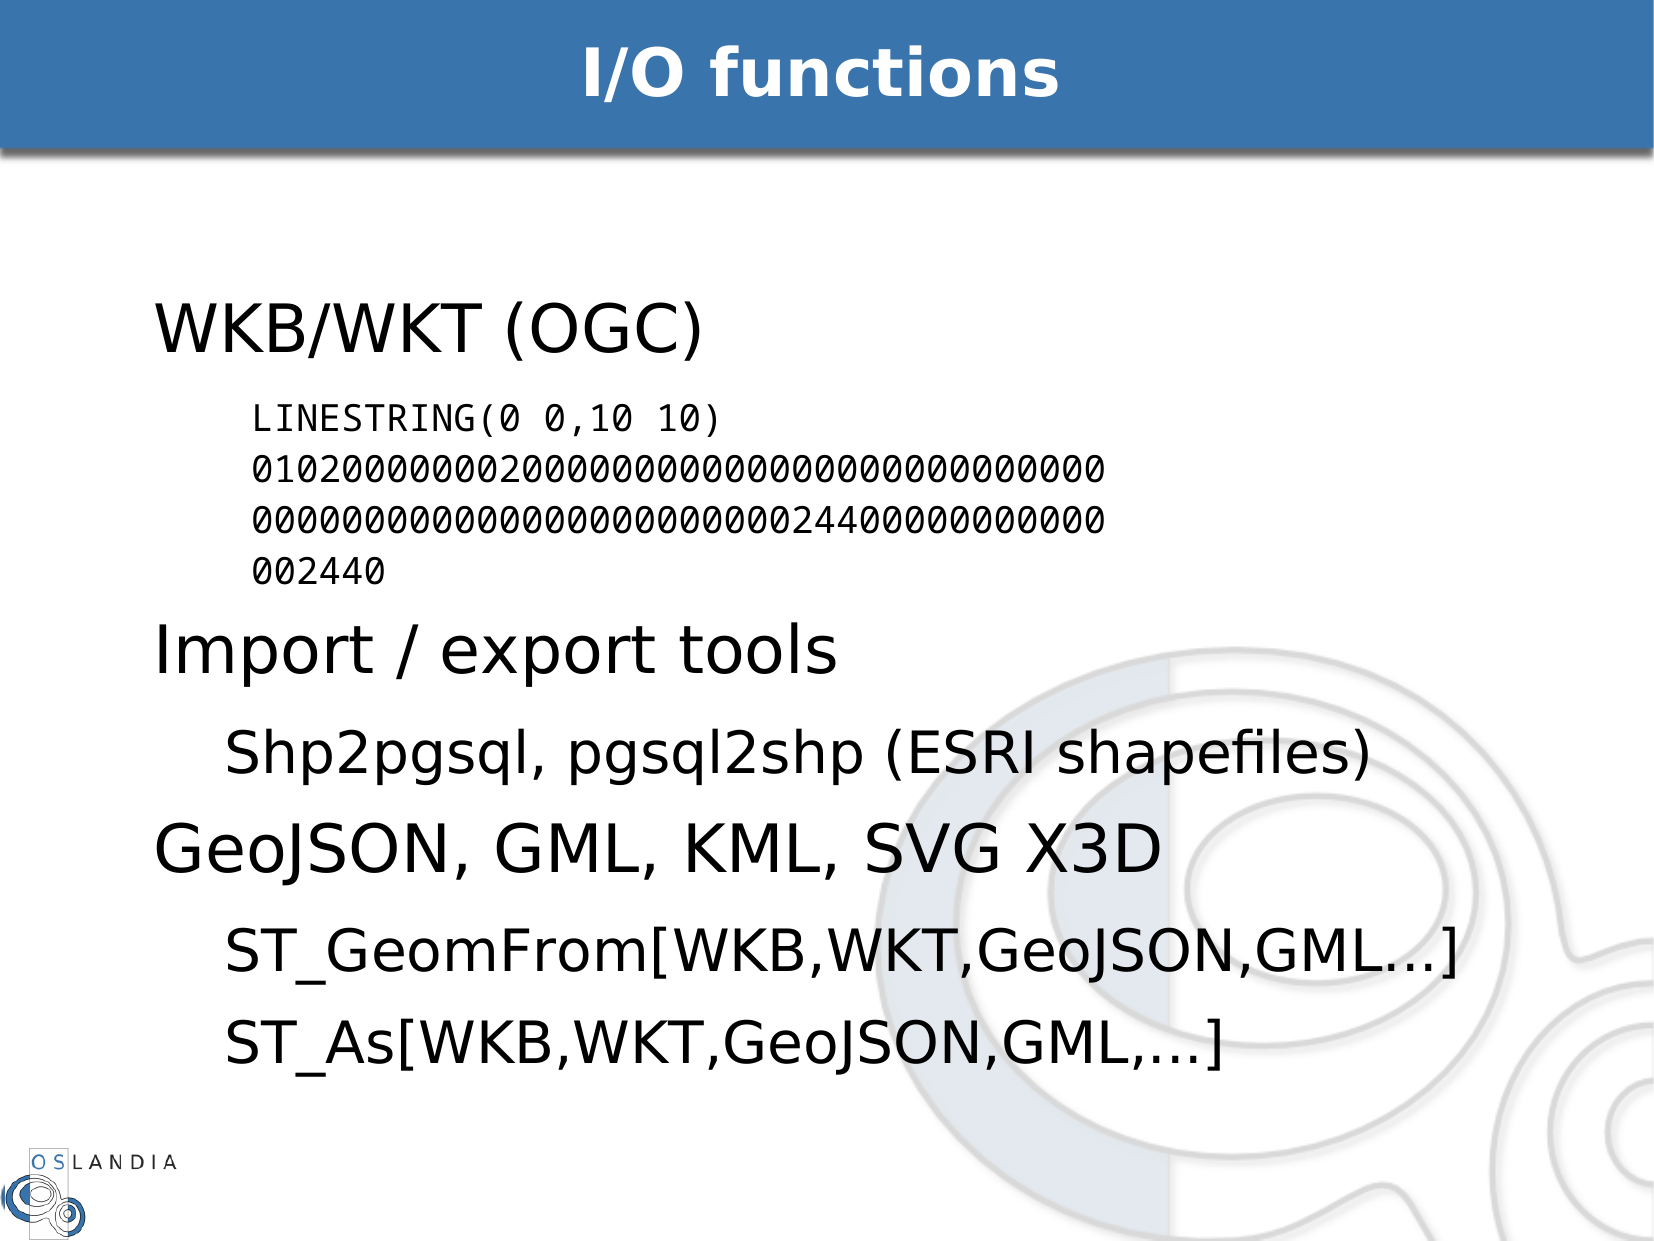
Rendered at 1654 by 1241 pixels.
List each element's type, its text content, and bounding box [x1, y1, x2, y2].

text_box LINESTRING(0 0,10 10) 0102000000020000000000000000000000000000000000000000000000000024400000000000002440 [236, 383, 1123, 573]
list WKB/WKT (OGC) Import / export tools Shp2pgsql, pgsql2shp (ESRI shapefiles) GeoJSON, GML, KML, SVG X3D ST_GeomFrom[WKB,WKT,GeoJSON,GML...] ST_As[WKB,WKT,GeoJSON,GML,...] [82, 290, 1571, 1109]
title I/O functions [76, 0, 1565, 148]
picture [0, 0, 1654, 1241]
